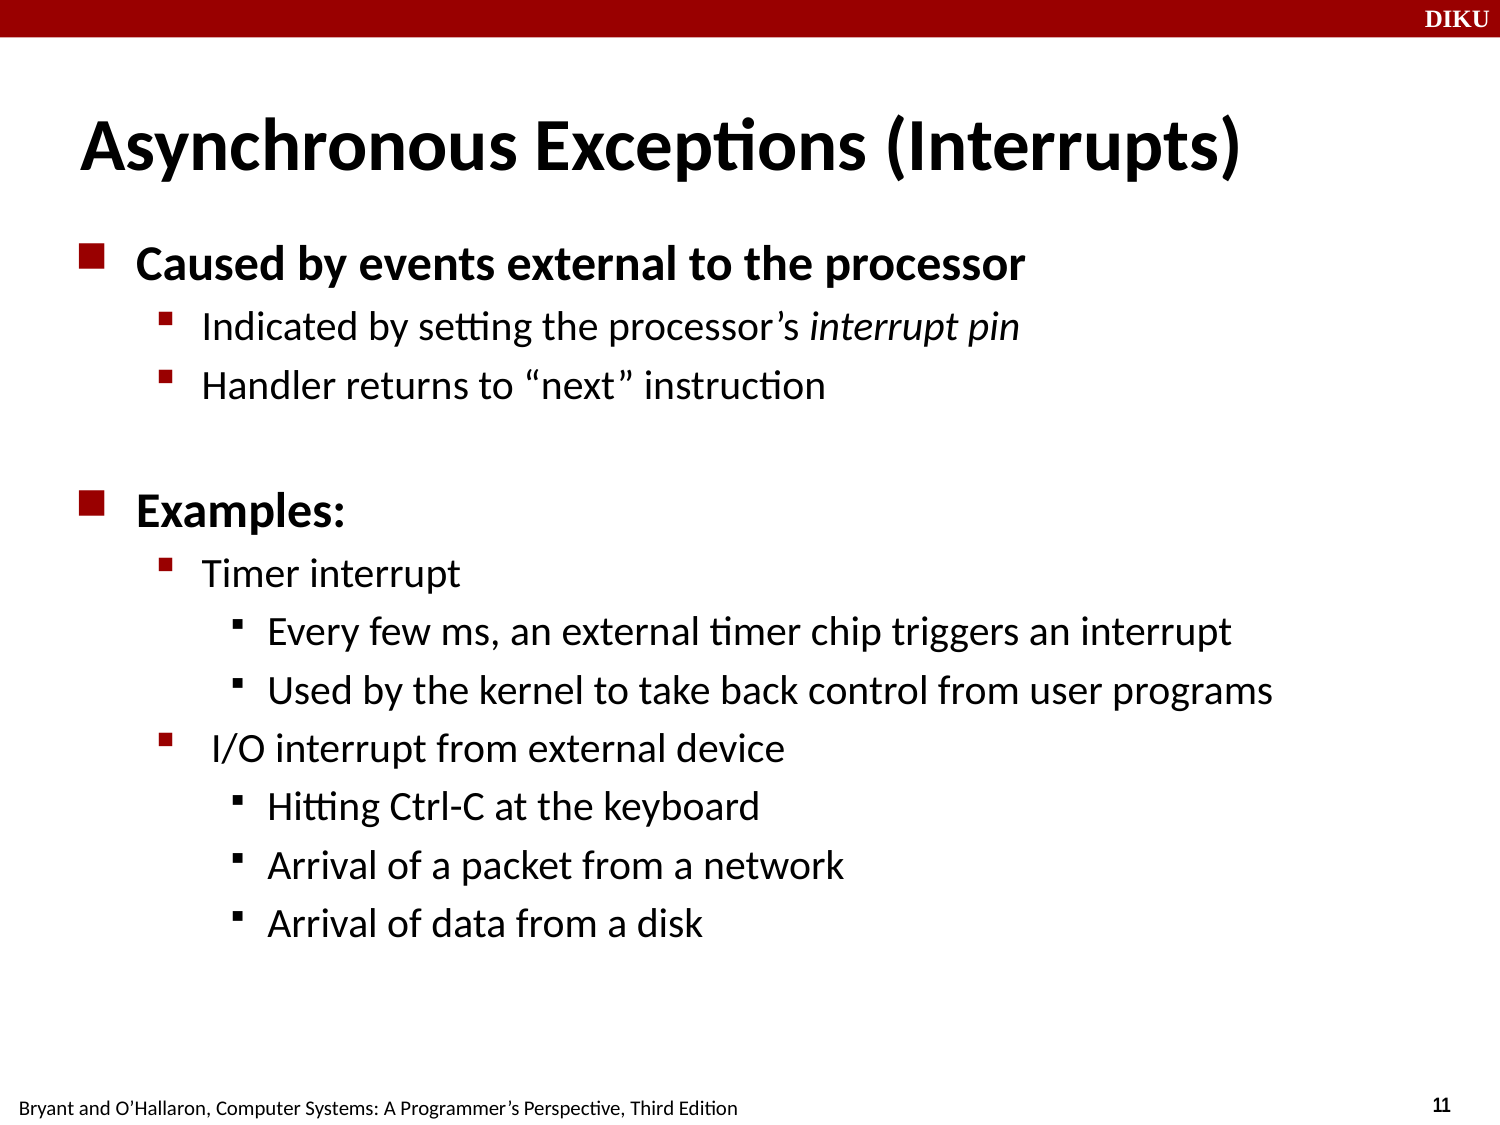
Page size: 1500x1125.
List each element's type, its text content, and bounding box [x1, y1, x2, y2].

text_box Caused by events external to the processor Indicated by setting the processor’s interrupt pin Handler returns to “next” instruction Examples: Timer interrupt Every few ms, an external timer chip triggers an interrupt Used by the kernel to take back control from user programs I/O interrupt from external device Hitting Ctrl-C at the keyboard Arrival of a packet from a network Arrival of data from a disk [65, 223, 1361, 1039]
text_box Asynchronous Exceptions (Interrupts) [65, 93, 1363, 188]
